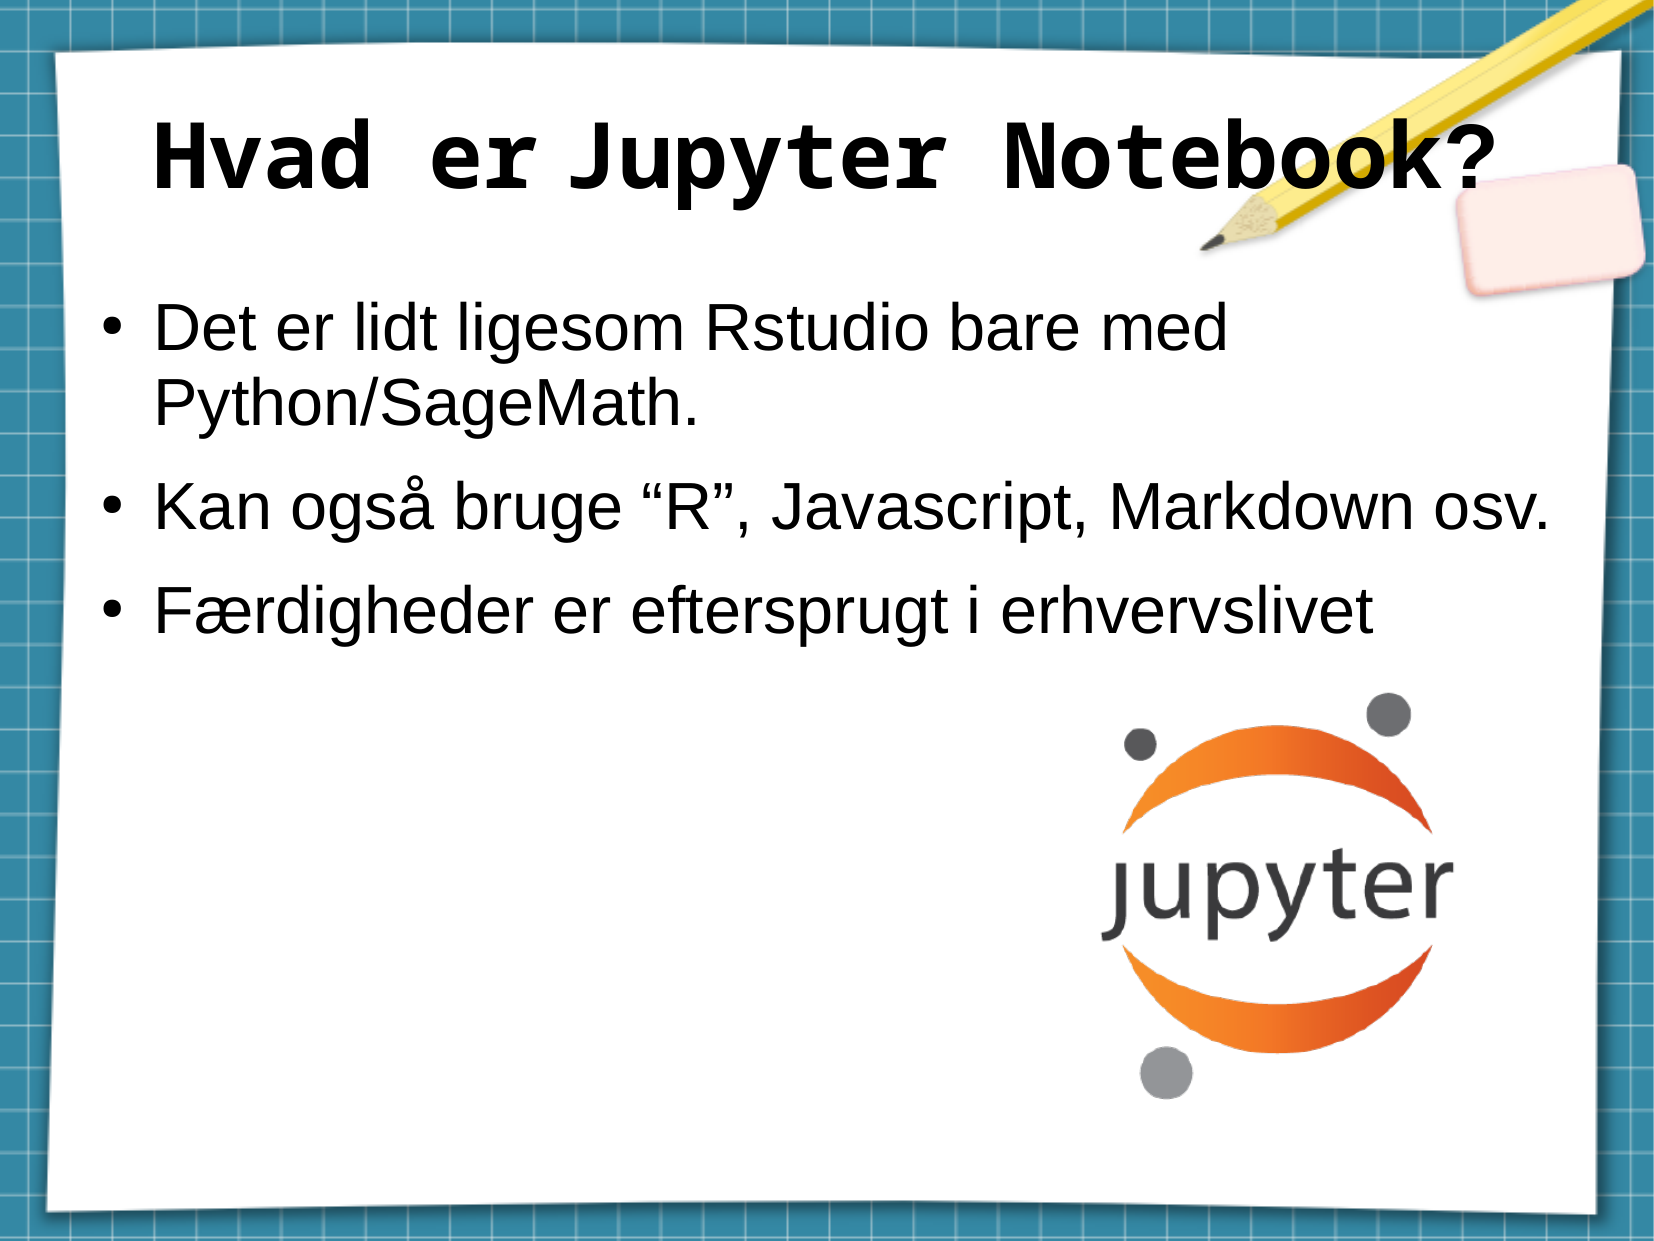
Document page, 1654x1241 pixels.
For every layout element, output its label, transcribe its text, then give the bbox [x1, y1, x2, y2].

title Hvad er Jupyter Notebook? [82, 49, 1571, 257]
picture [0, 0, 1654, 1241]
list Det er lidt ligesom Rstudio bare med Python/SageMath. Kan også bruge “R”, Javascript, Markdown osv. Færdigheder er eftersprugt i erhvervslivet [82, 290, 1571, 1010]
